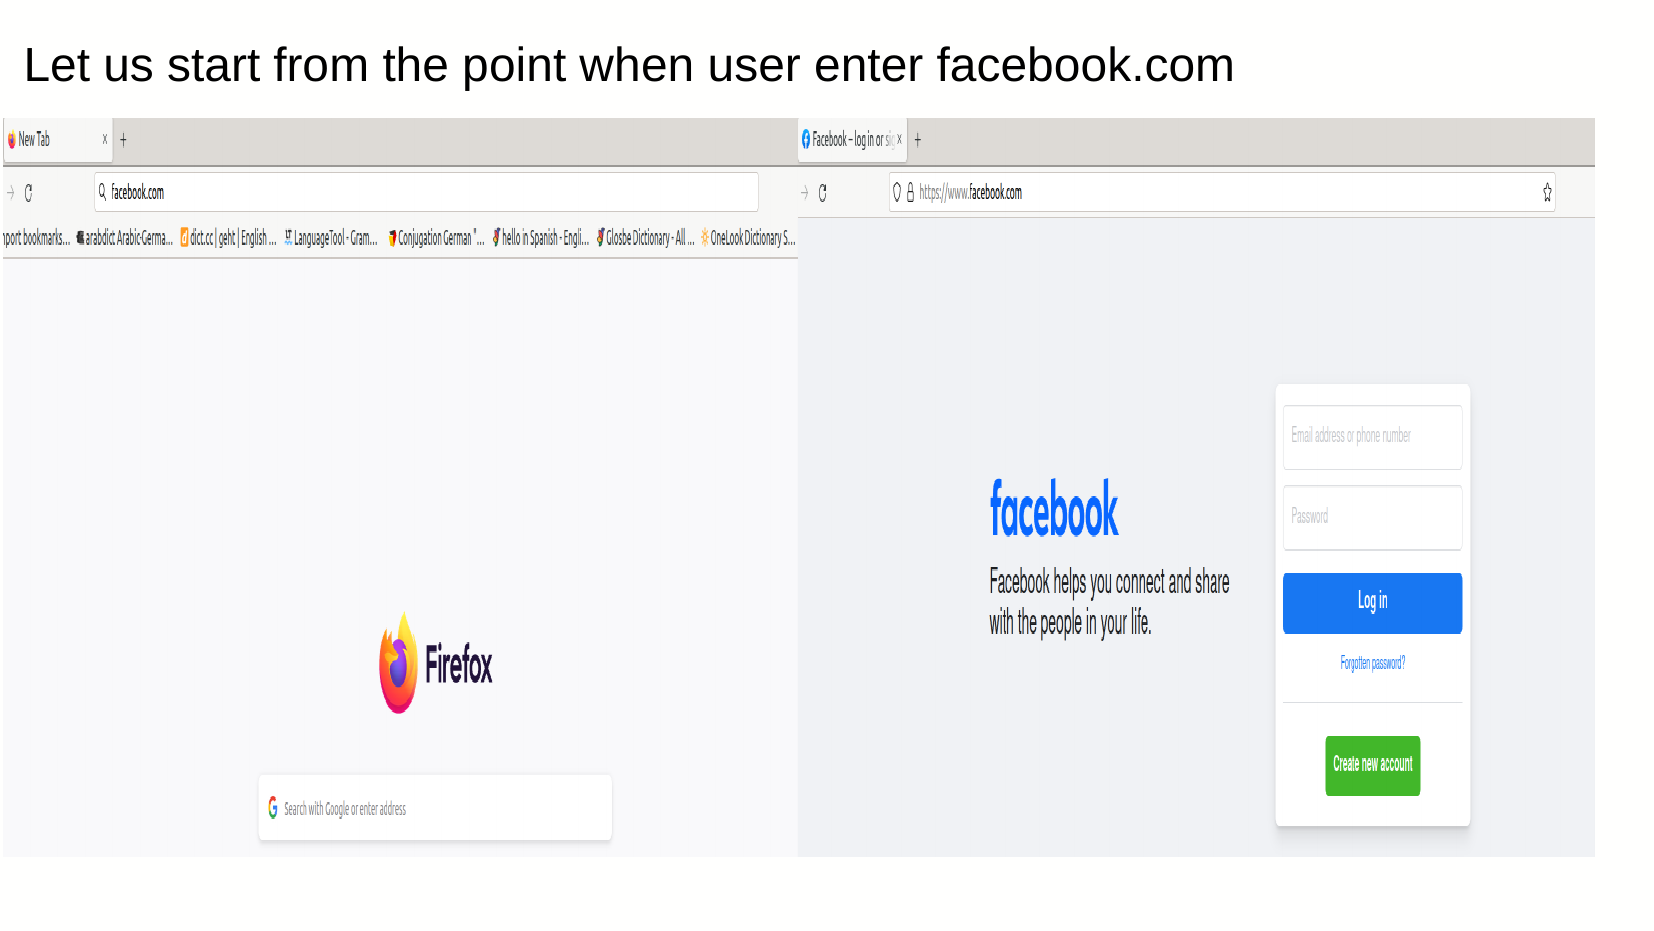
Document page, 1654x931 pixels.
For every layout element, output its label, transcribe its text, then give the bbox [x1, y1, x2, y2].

title Let us start from the point when user enter facebook.com [23, 11, 1589, 118]
picture [3, 118, 1595, 857]
